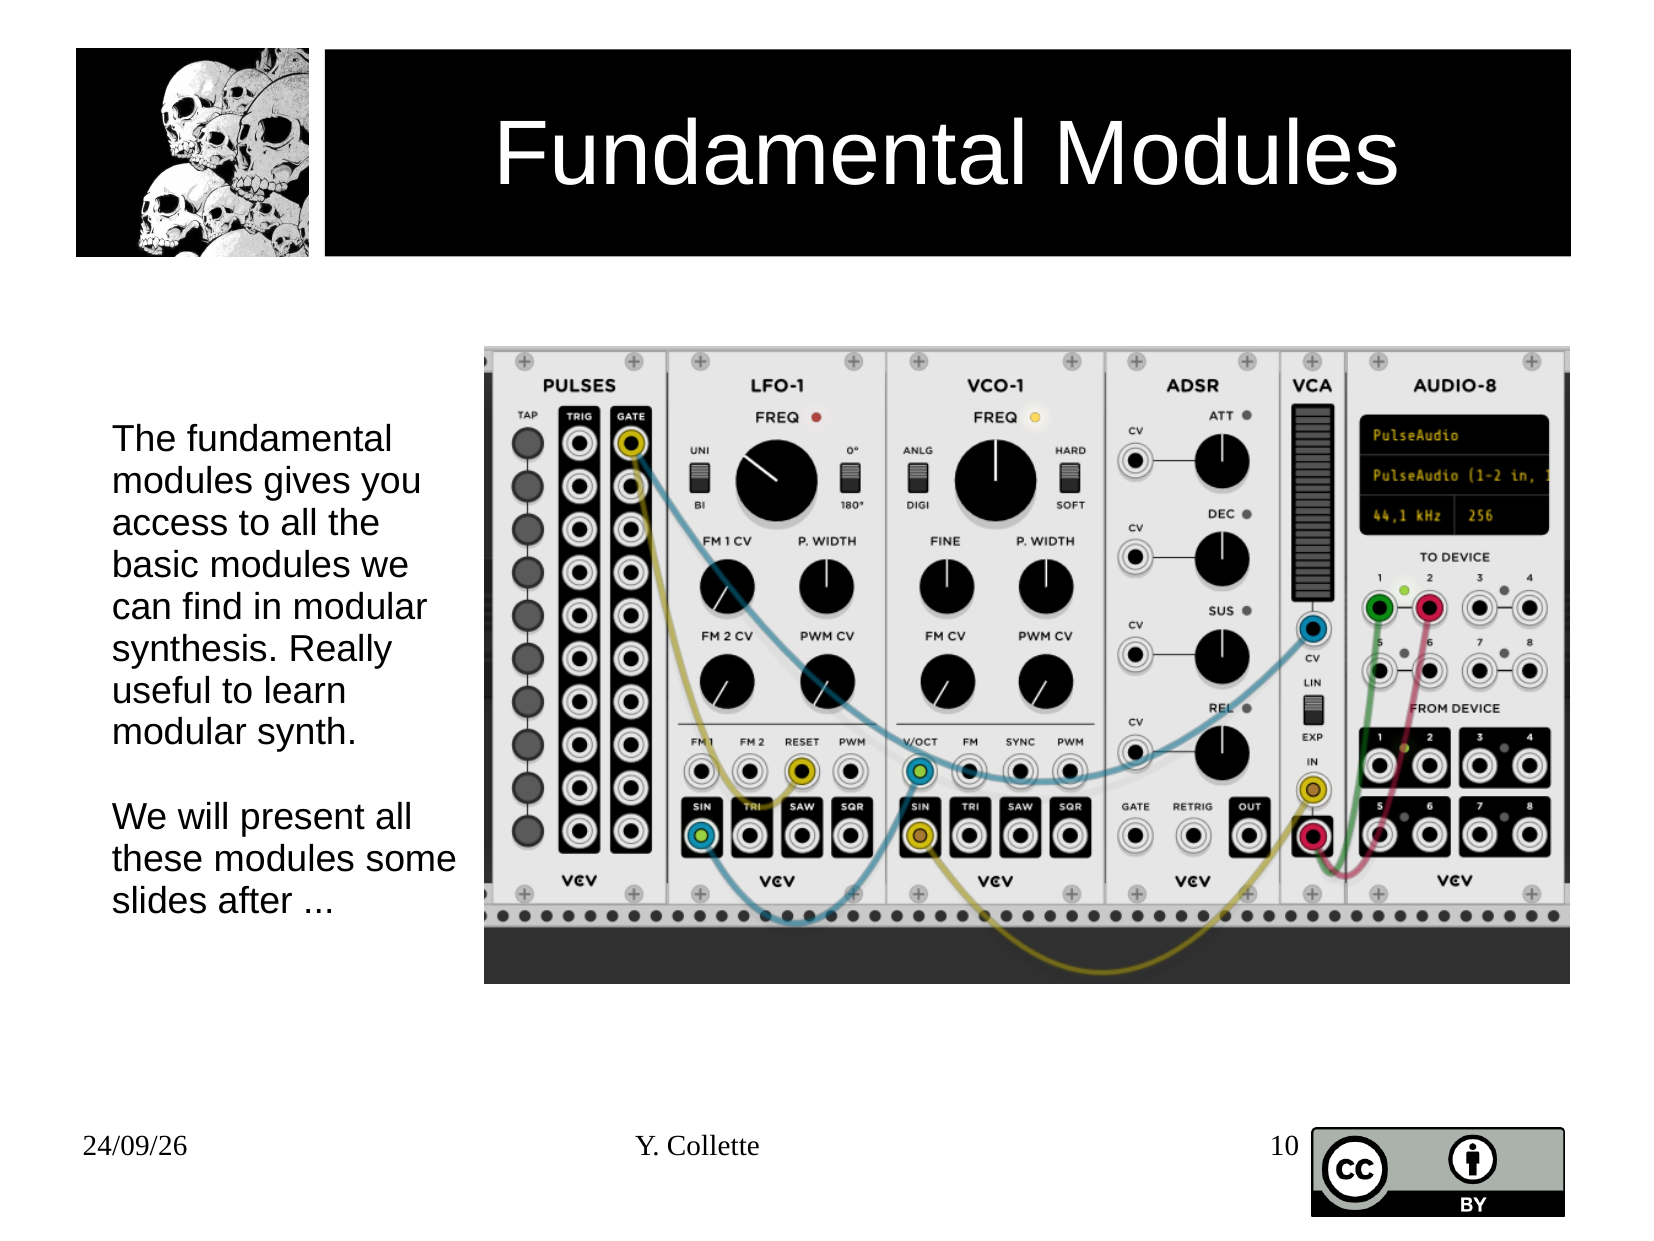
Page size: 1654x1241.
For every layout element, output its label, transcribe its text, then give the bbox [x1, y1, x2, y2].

picture [484, 346, 1570, 984]
picture [1311, 1127, 1565, 1217]
title Fundamental Modules [324, 49, 1571, 257]
text_box The fundamental modules gives you access to all the basic modules we can find in modular synthesis. Really useful to learn modular synth. We will present all these modules some slides after ... [97, 409, 480, 929]
picture [76, 48, 309, 257]
